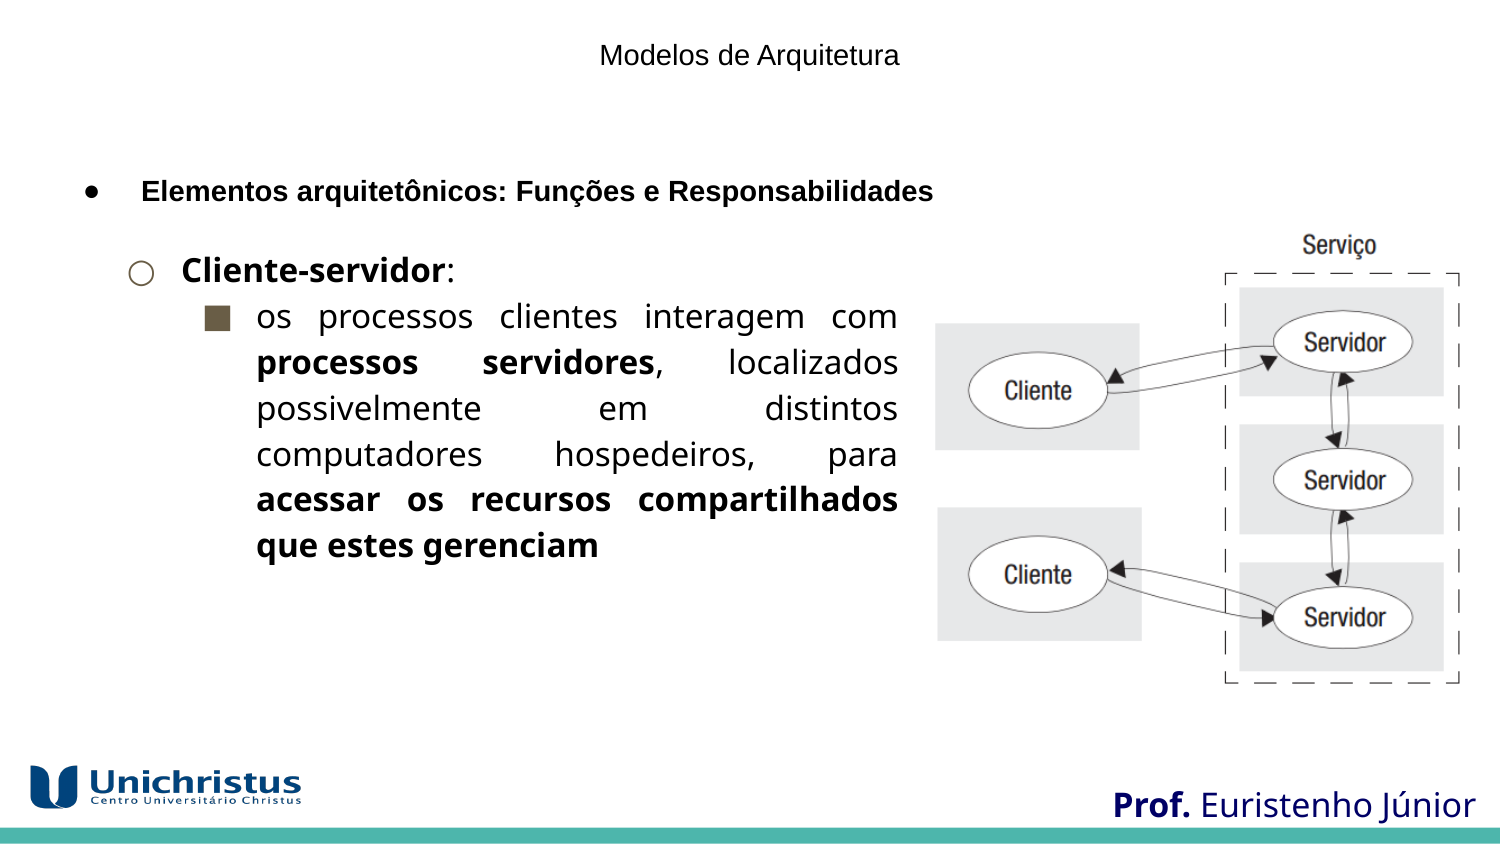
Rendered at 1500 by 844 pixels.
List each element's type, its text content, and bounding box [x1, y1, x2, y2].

picture [26, 763, 305, 810]
title Modelos de Arquitetura [51, 20, 1449, 137]
text_box Cliente-servidor: os processos clientes interagem com processos servidores, localizados possivelmente em distintos computadores hospedeiros, para acessar os recursos compartilhados que estes gerenciam [16, 228, 915, 364]
text_box Prof. Euristenho Júnior [1097, 773, 1494, 829]
list Elementos arquitetônicos: Funções e Responsabilidades [51, 364, 1449, 750]
picture [914, 228, 1473, 696]
list Elementos arquitetônicos: Funções e Responsabilidades [51, 152, 1449, 228]
